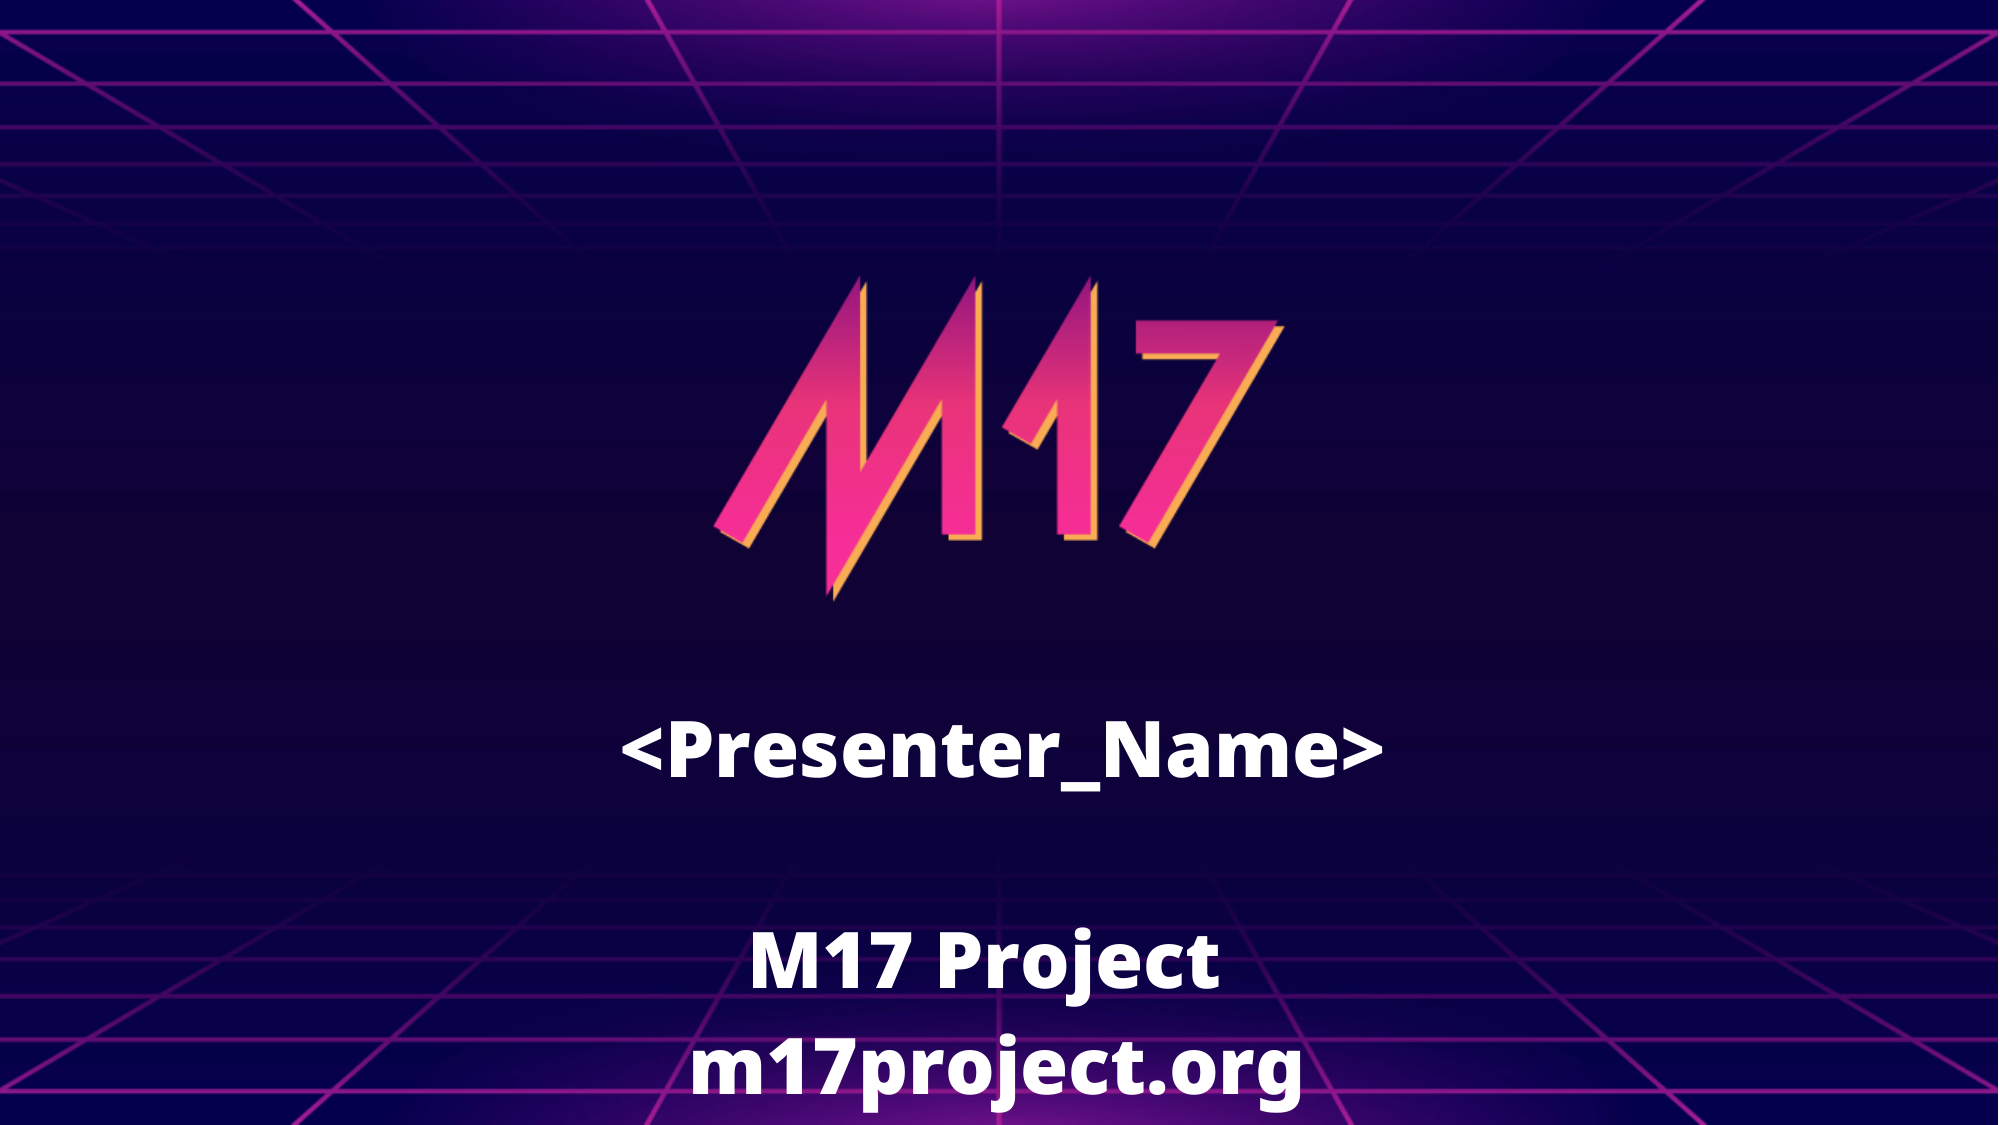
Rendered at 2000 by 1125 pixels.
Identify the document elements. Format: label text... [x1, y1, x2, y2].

text_box m17project.org [688, 1010, 1227, 1089]
text_box <Presenter_Name> [619, 693, 1295, 772]
text_box M17 Project [747, 904, 1183, 983]
picture [0, 0, 1998, 1125]
